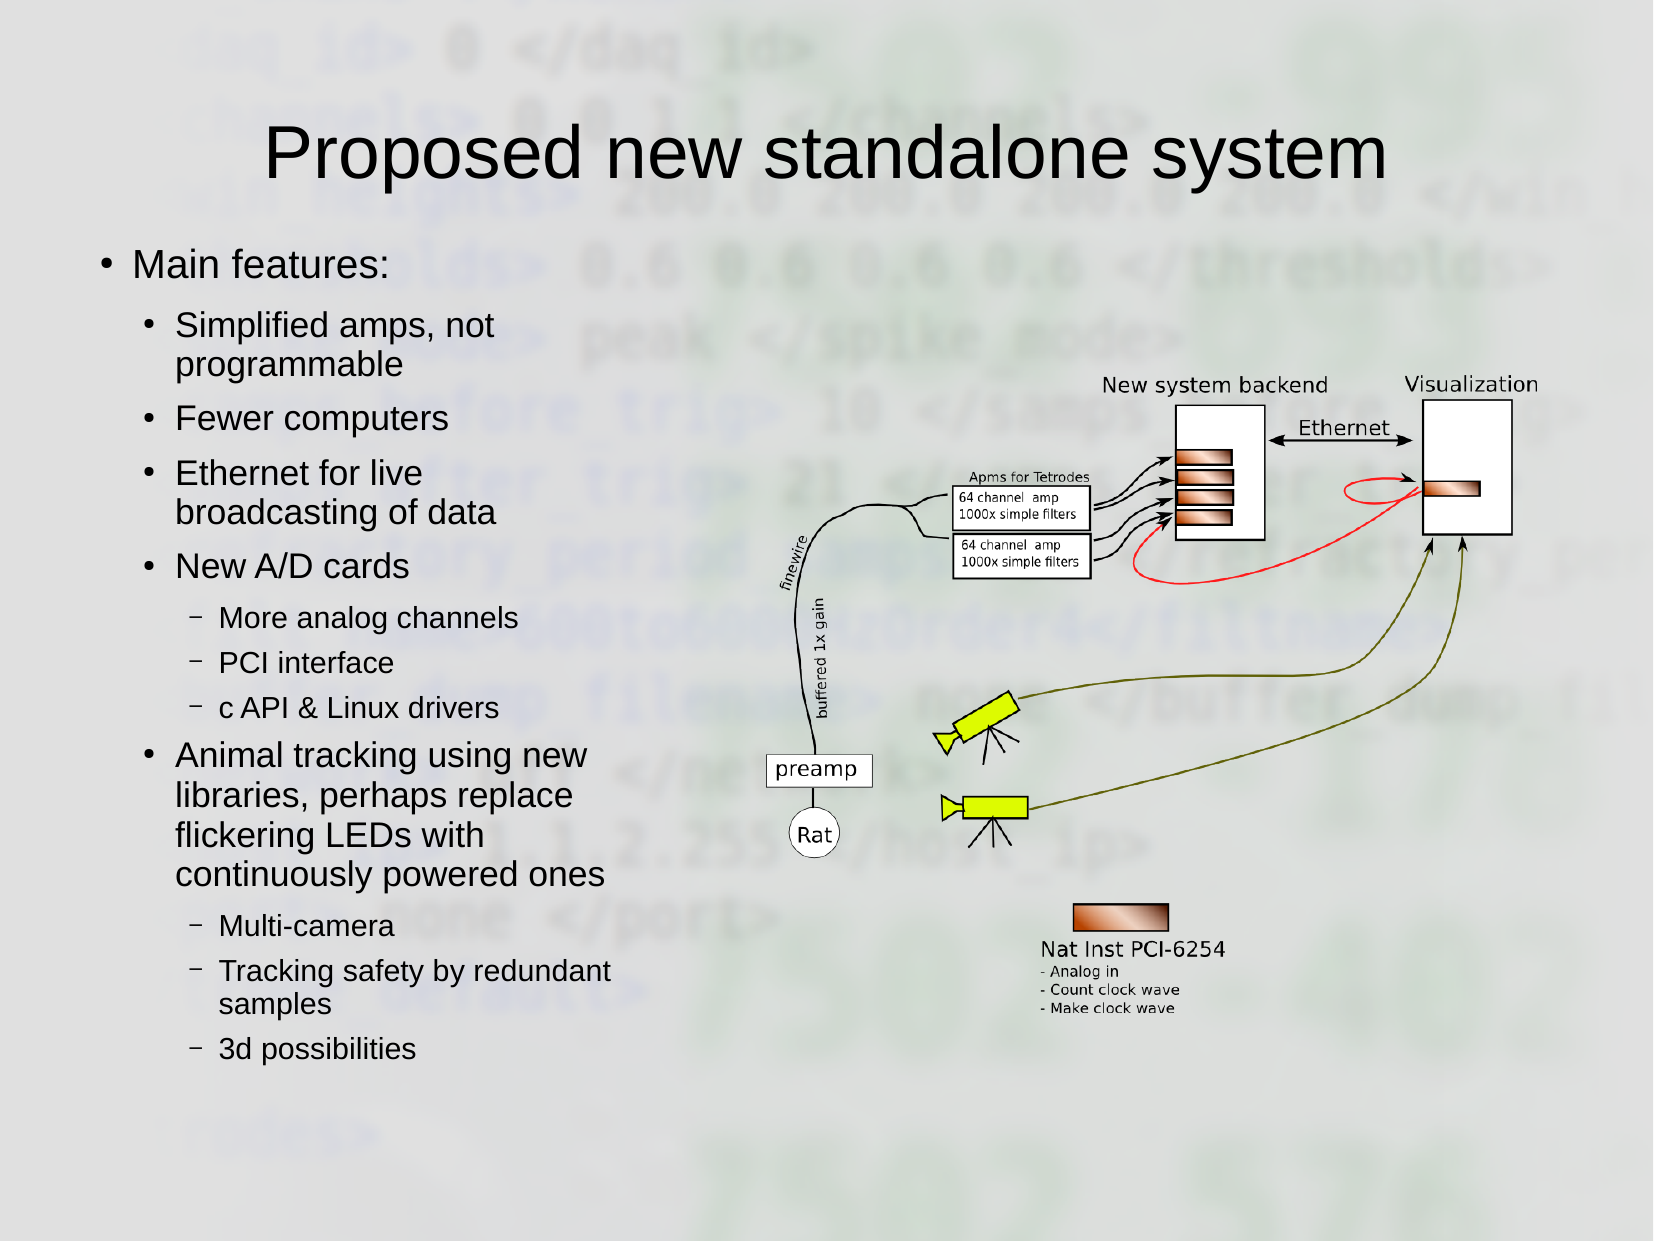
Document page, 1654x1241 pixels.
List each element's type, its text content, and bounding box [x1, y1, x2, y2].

title Proposed new standalone system [82, 49, 1571, 257]
list Main features: Simplified amps, not programmable Fewer computers Ethernet for live broadcasting of data New A/D cards More analog channels PCI interface c API & Linux drivers Animal tracking using new libraries, perhaps replace flickering LEDs with continuously powered ones Multi-camera Tracking safety by redundant samples 3d possibilities [88, 241, 614, 1088]
picture [0, 0, 1654, 1241]
